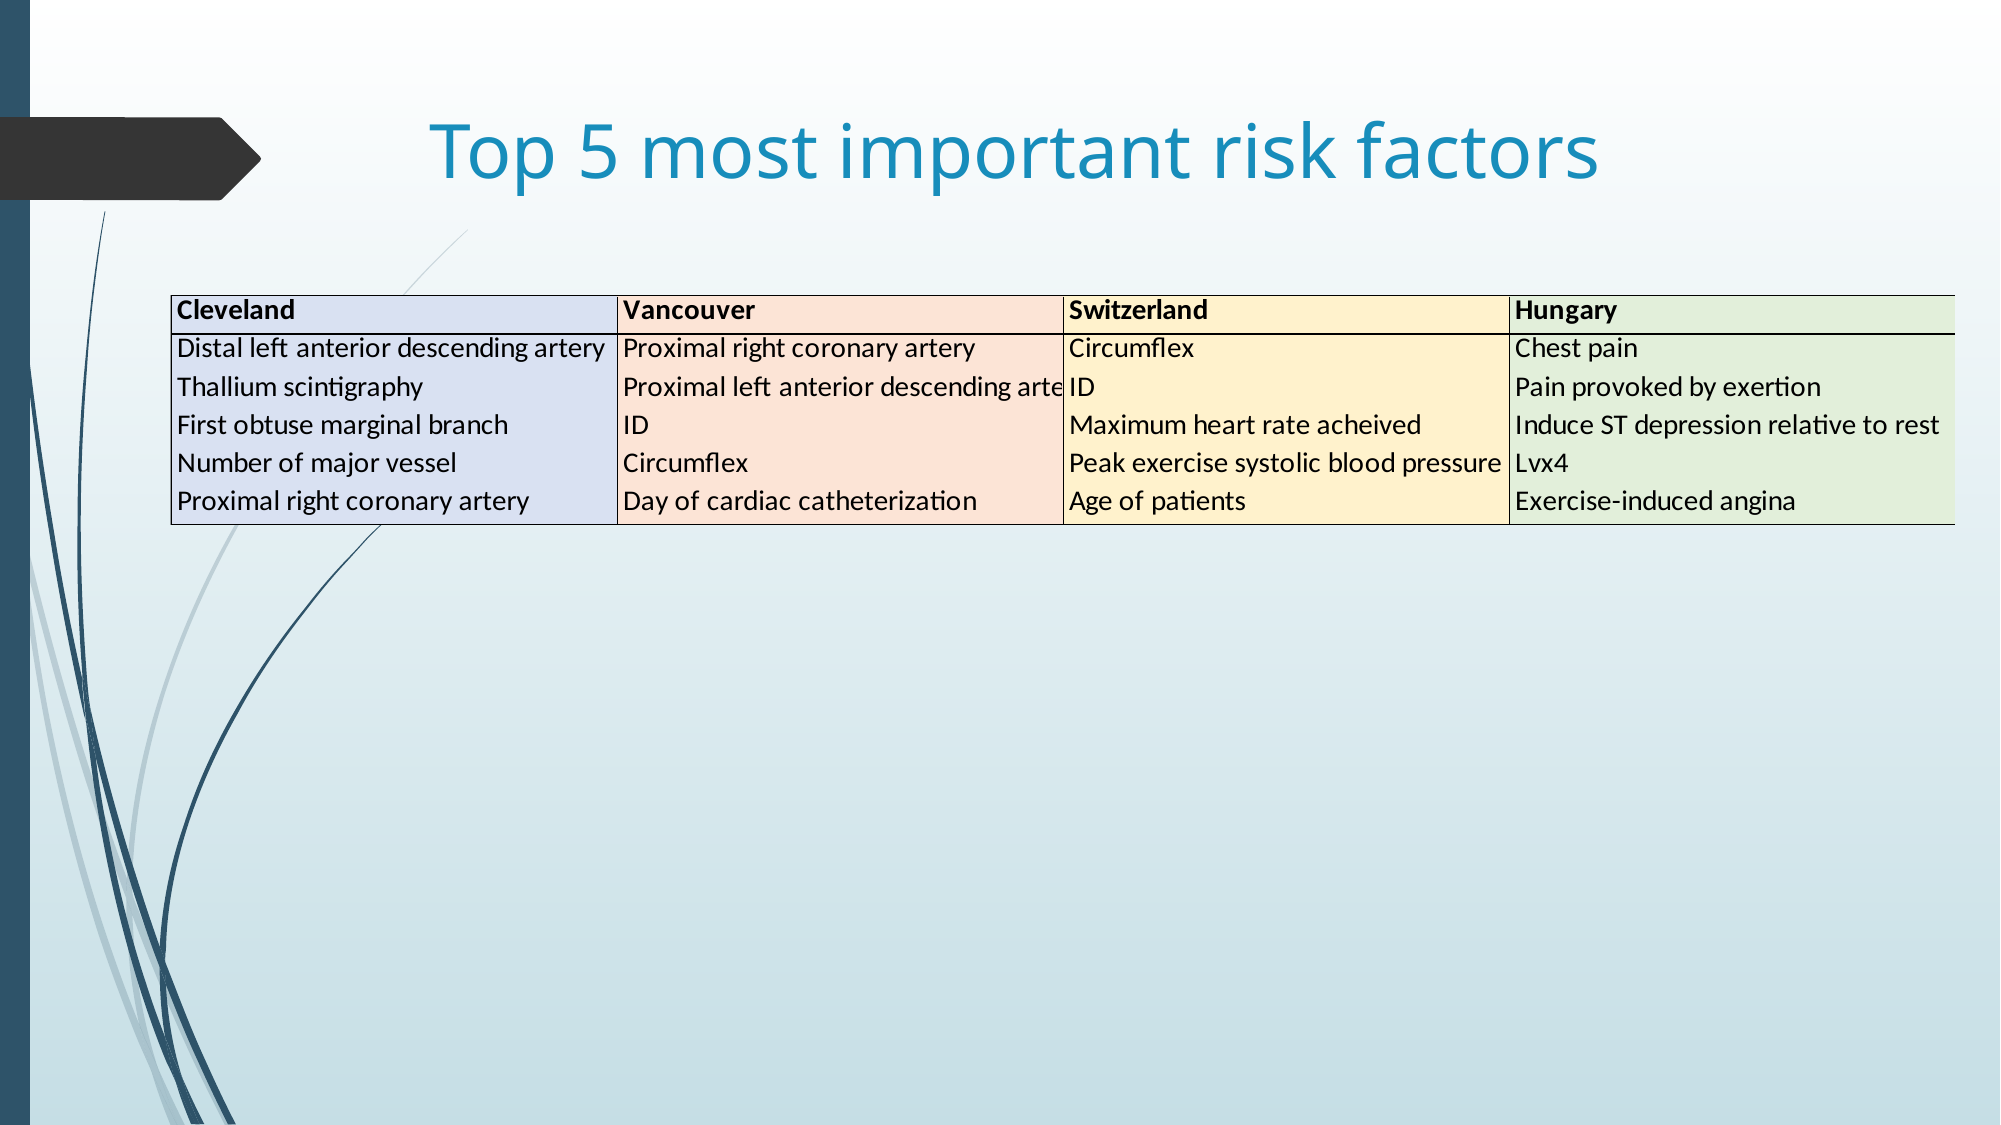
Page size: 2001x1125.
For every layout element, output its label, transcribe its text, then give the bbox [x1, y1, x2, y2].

chart [170, 295, 1957, 526]
title Top 5 most important risk factors [153, 96, 1879, 232]
